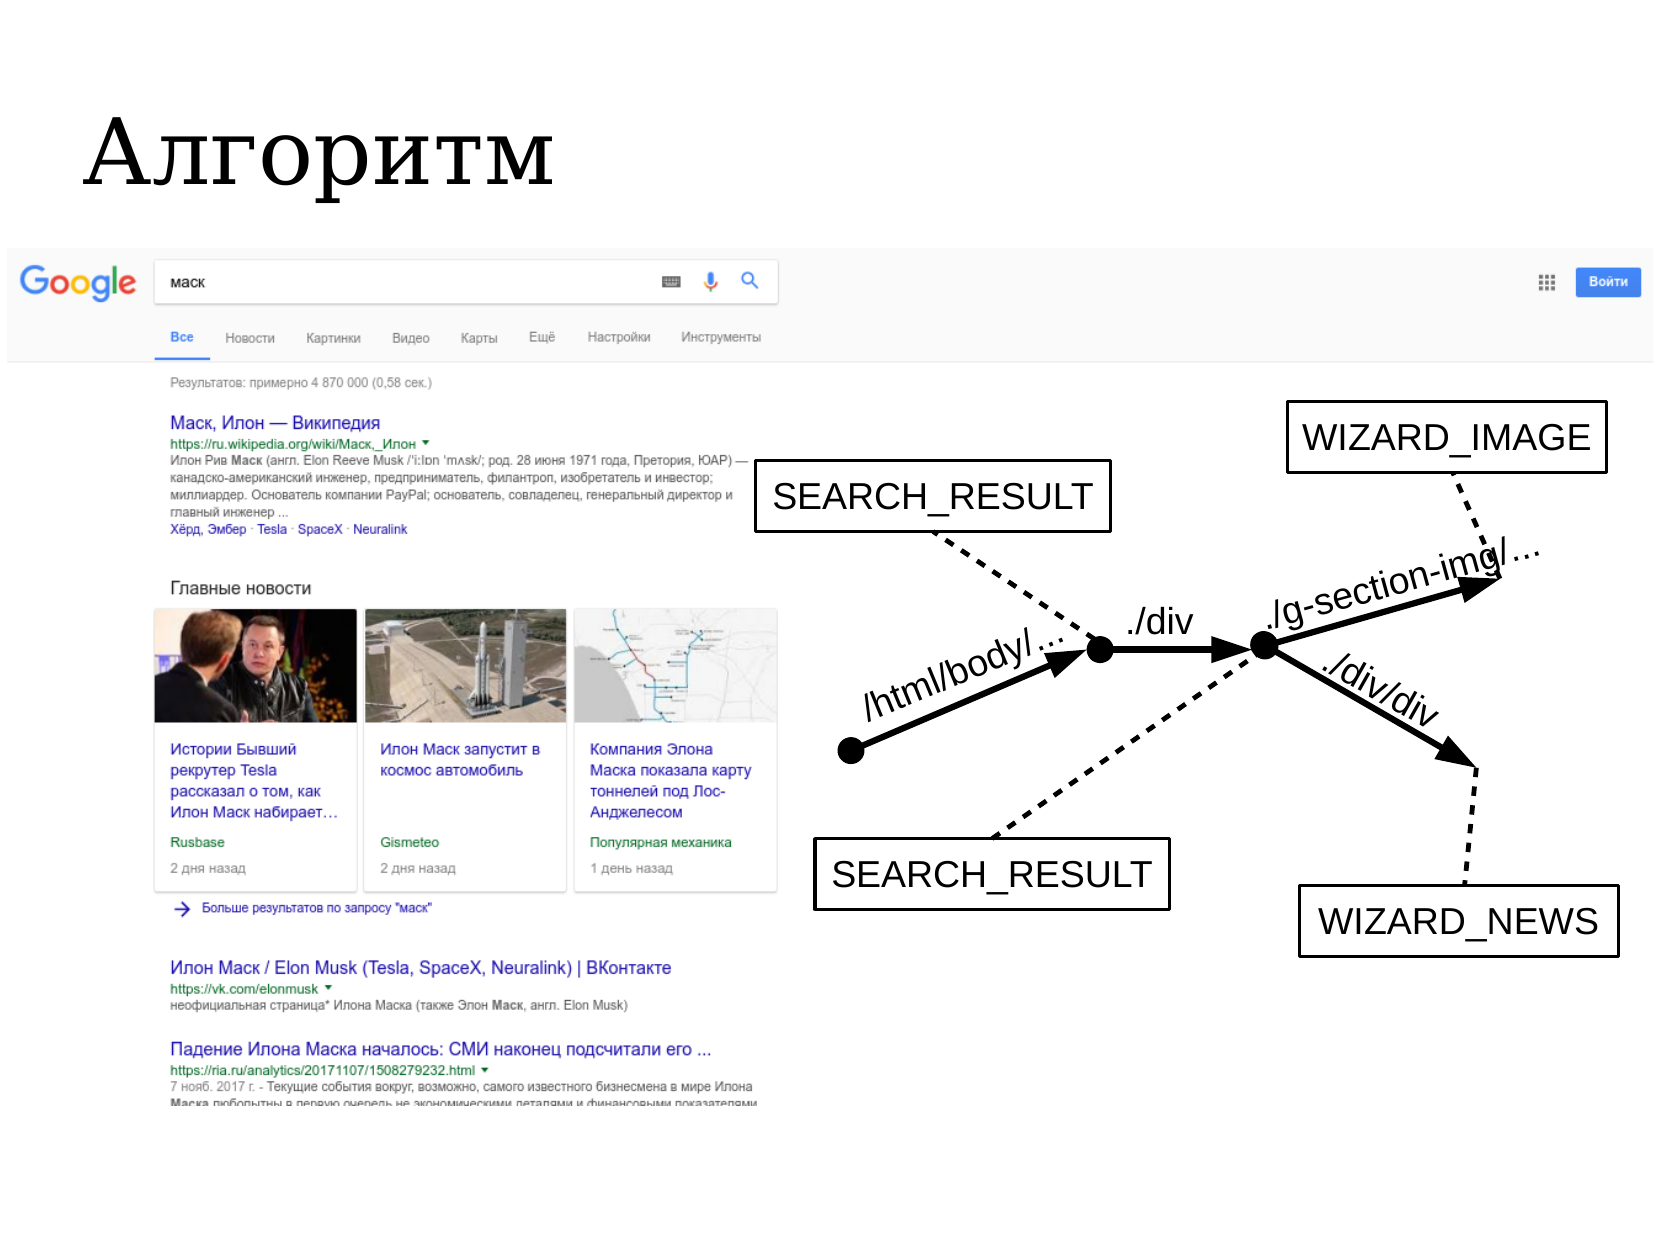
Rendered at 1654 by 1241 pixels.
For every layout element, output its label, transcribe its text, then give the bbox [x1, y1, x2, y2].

text_box SEARCH_RESULT [814, 838, 1170, 910]
text_box /html/body/... [838, 581, 1124, 745]
picture [7, 248, 1654, 1106]
text_box WIZARD_NEWS [1299, 885, 1619, 957]
text_box ./div [1110, 592, 1229, 650]
text_box SEARCH_RESULT [755, 460, 1111, 532]
text_box ./g-section-img/... [1240, 510, 1563, 650]
text_box WIZARD_IMAGE [1287, 401, 1607, 473]
title Алгоритм [82, 49, 1571, 257]
text_box ./div/div [1298, 625, 1512, 780]
